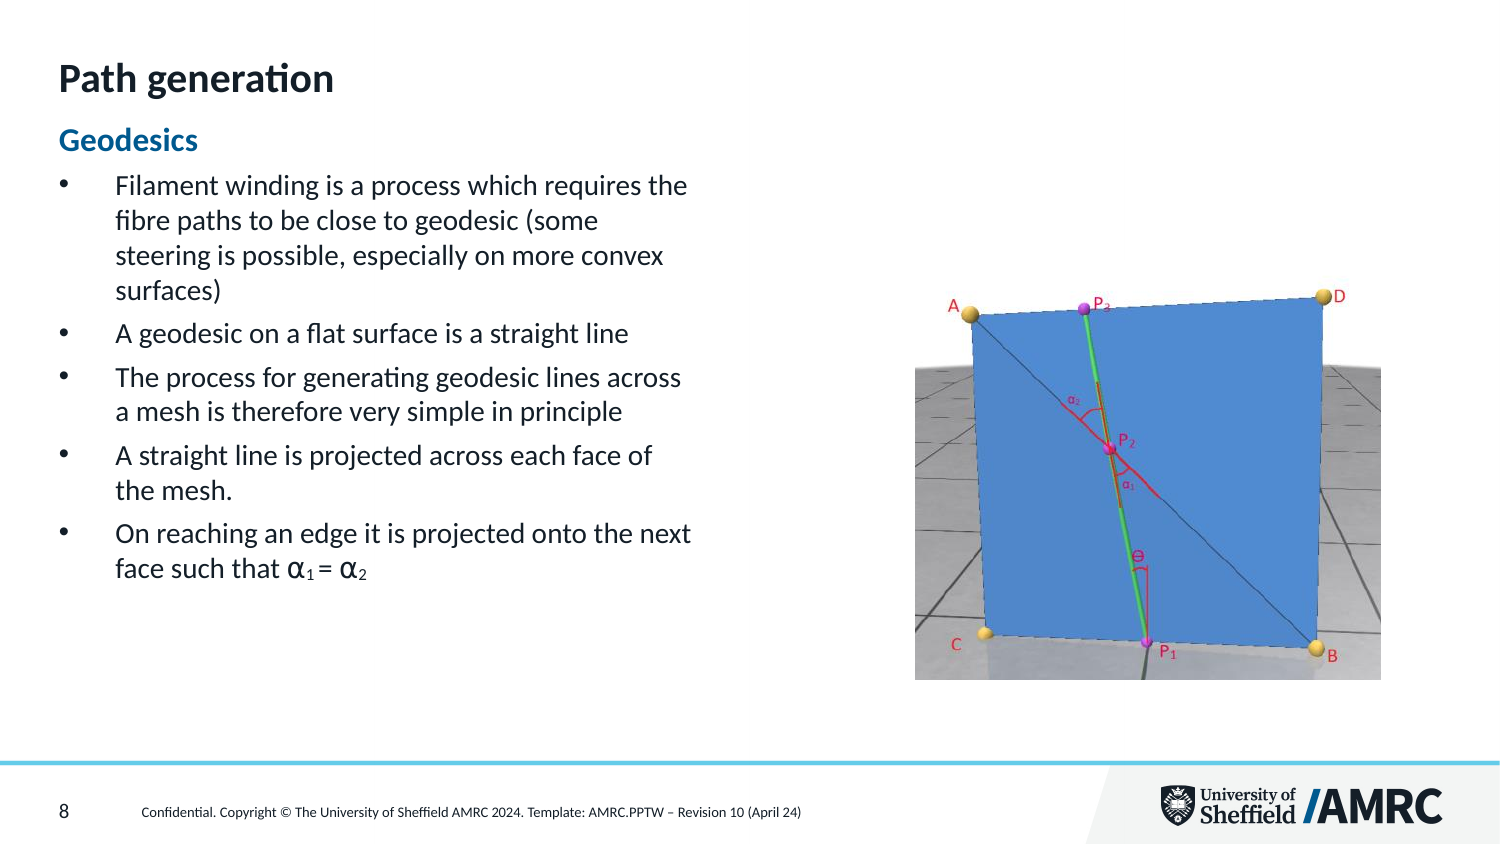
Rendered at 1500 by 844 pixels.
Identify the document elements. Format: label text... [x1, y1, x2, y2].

list Geodesics Filament winding is a process which requires the fibre paths to be close to geodesic (some steering is possible, especially on more convex surfaces) A geodesic on a flat surface is a straight line The process for generating geodesic lines across a mesh is therefore very simple in principle A straight line is projected across each face of the mesh. On reaching an edge it is projected onto the next face such that α1 = α2 [59, 118, 695, 717]
picture [0, 0, 1500, 844]
title Path generation [59, 50, 1029, 101]
